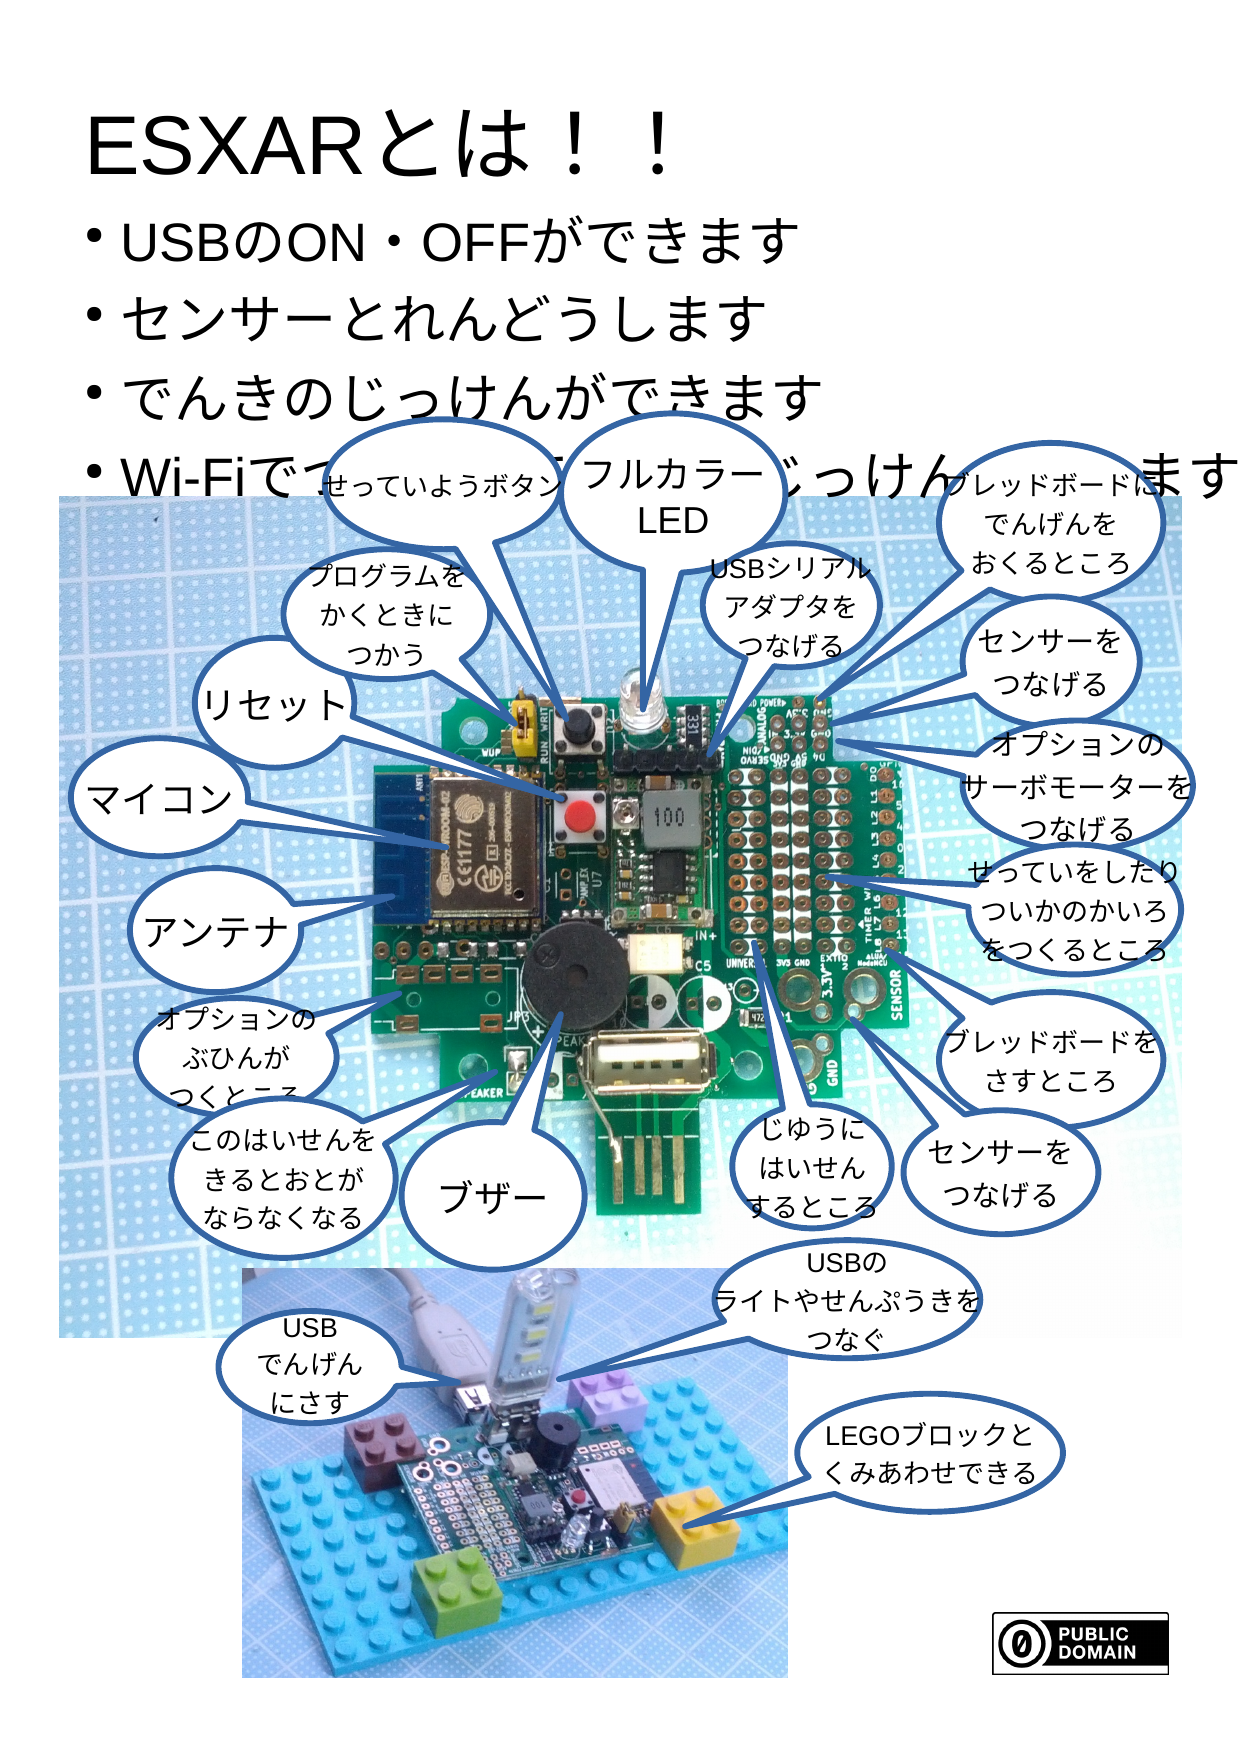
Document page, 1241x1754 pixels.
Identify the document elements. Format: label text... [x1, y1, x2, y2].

text_box センサーを つなげる [832, 596, 1140, 725]
picture [992, 1612, 1169, 1675]
text_box リセット [194, 637, 562, 799]
text_box このはいせんを きるとおとが ならなくなる [171, 1071, 496, 1258]
text_box マイコン [70, 738, 447, 857]
text_box USB でんげん にさす [218, 1311, 459, 1424]
picture [1114, 815, 1182, 906]
text_box センサーを つなげる [852, 1019, 1099, 1235]
text_box せっていをしたり ついかのかいろ をつくるところ [827, 844, 1182, 975]
text_box じゆうに はいせん するところ [732, 942, 892, 1229]
text_box せっていようボタン [324, 419, 567, 720]
text_box USBシリアル アダプタを つなげる [702, 543, 880, 755]
picture [1163, 864, 1174, 879]
text_box プログラムを かくときに つかう [283, 549, 515, 724]
picture [1084, 529, 1182, 756]
text_box ブレッドボードを さすところ [886, 950, 1164, 1127]
text_box ESXARとは！！ USBのON・OFFができます センサーとれんどうします でんきのじっけんができます Wi-Fiでつながって、IoTのじっけんができます [69, 70, 1182, 529]
text_box オプションの ぶひんが つくところ [135, 993, 400, 1115]
text_box オプションの サーボモーターを つなげる [838, 720, 1193, 848]
picture [59, 496, 1182, 1678]
picture [714, 566, 721, 573]
text_box アンテナ [129, 868, 393, 993]
picture [976, 869, 985, 880]
text_box フルカラー LED [561, 413, 786, 710]
text_box ブレッドボードに でんげんを おくるところ [819, 442, 1164, 699]
text_box USBの ライトやせんぷうきを つなぐ [558, 1240, 981, 1380]
text_box ブザー [401, 1014, 585, 1270]
text_box LEGOブロックと くみあわせできる [685, 1393, 1063, 1527]
